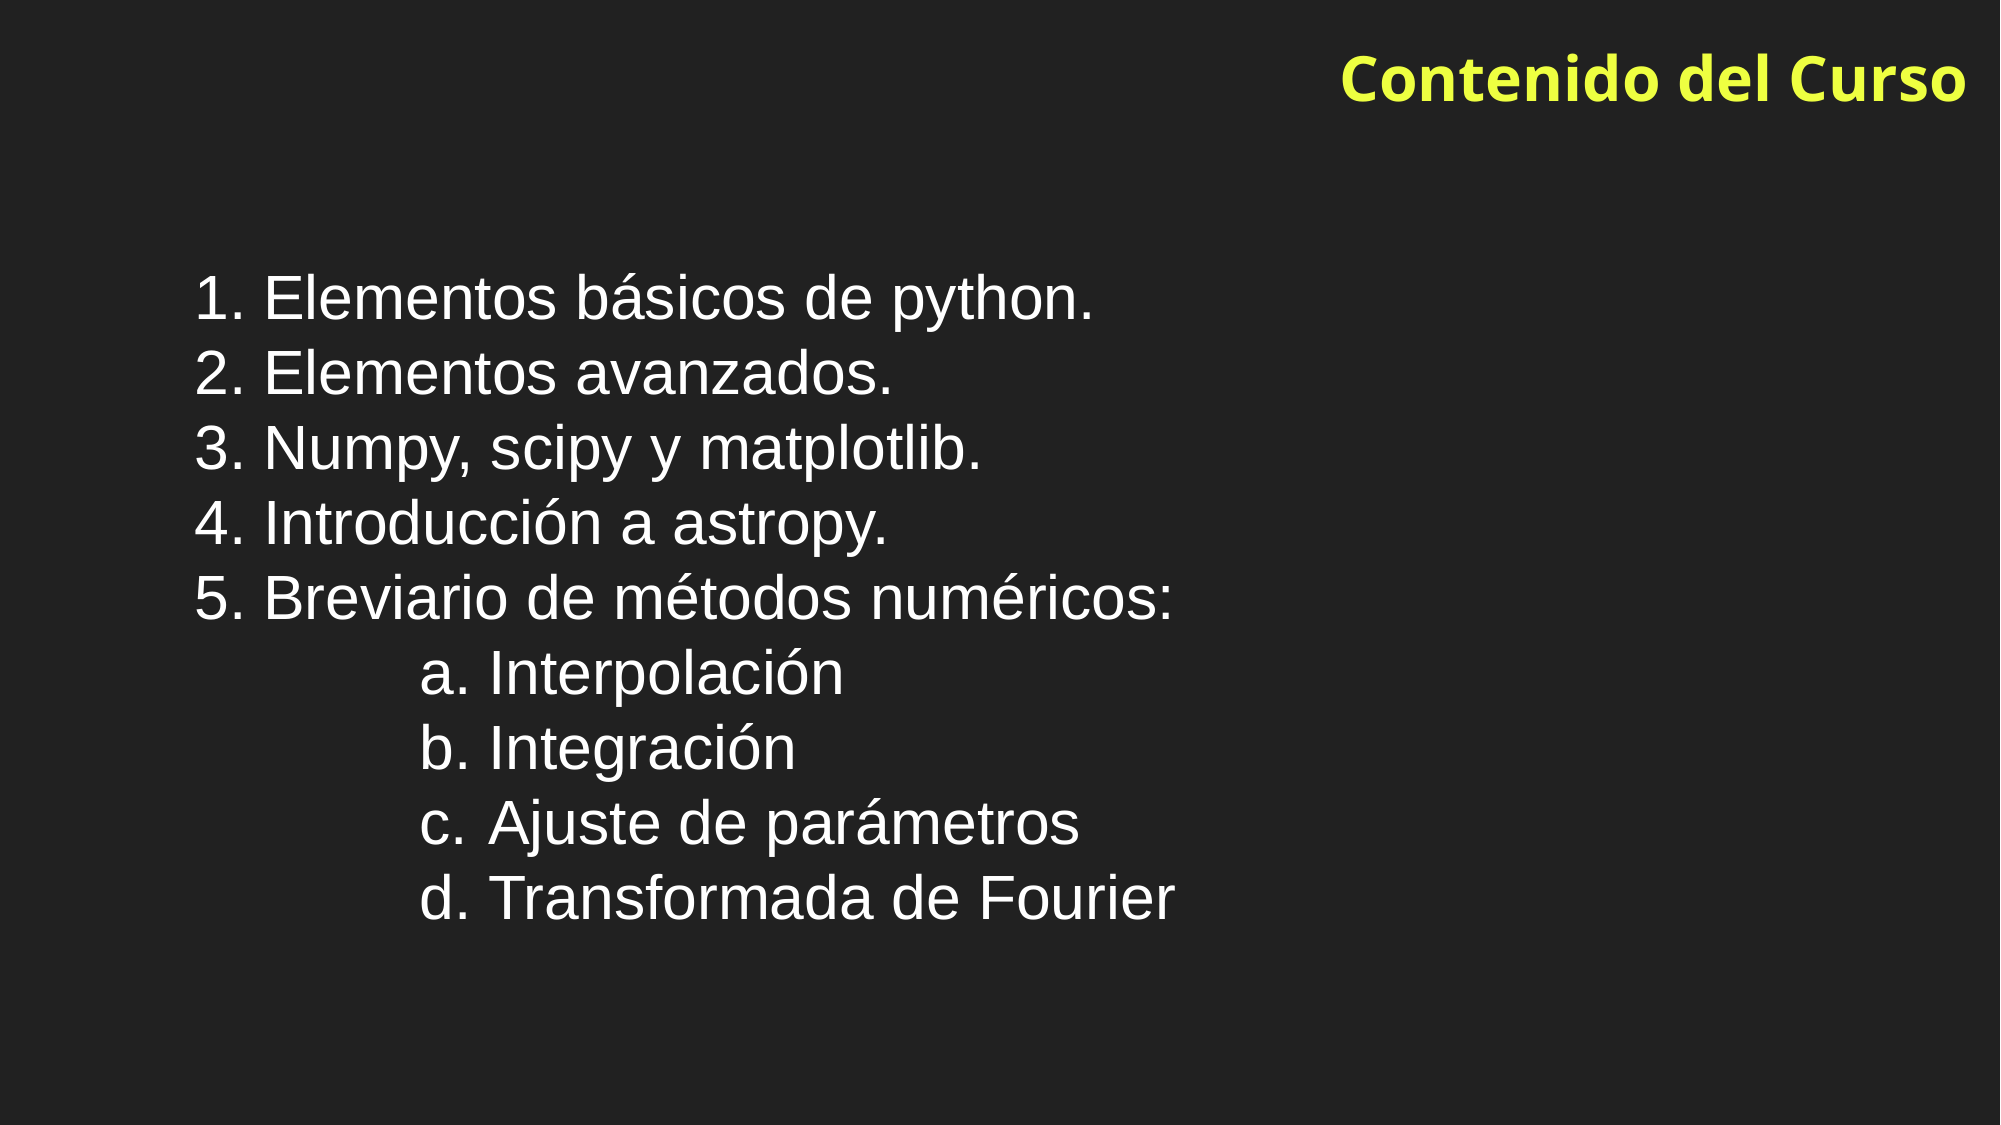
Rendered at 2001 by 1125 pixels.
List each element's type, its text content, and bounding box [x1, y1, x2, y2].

title Contenido del Curso [48, 19, 1989, 132]
text_box Elementos básicos de python. Elementos avanzados. Numpy, scipy y matplotlib. Introducción a astropy. Breviario de métodos numéricos: Interpolación Integración Ajuste de parámetros Transformada de Fourier [173, 167, 1849, 1068]
